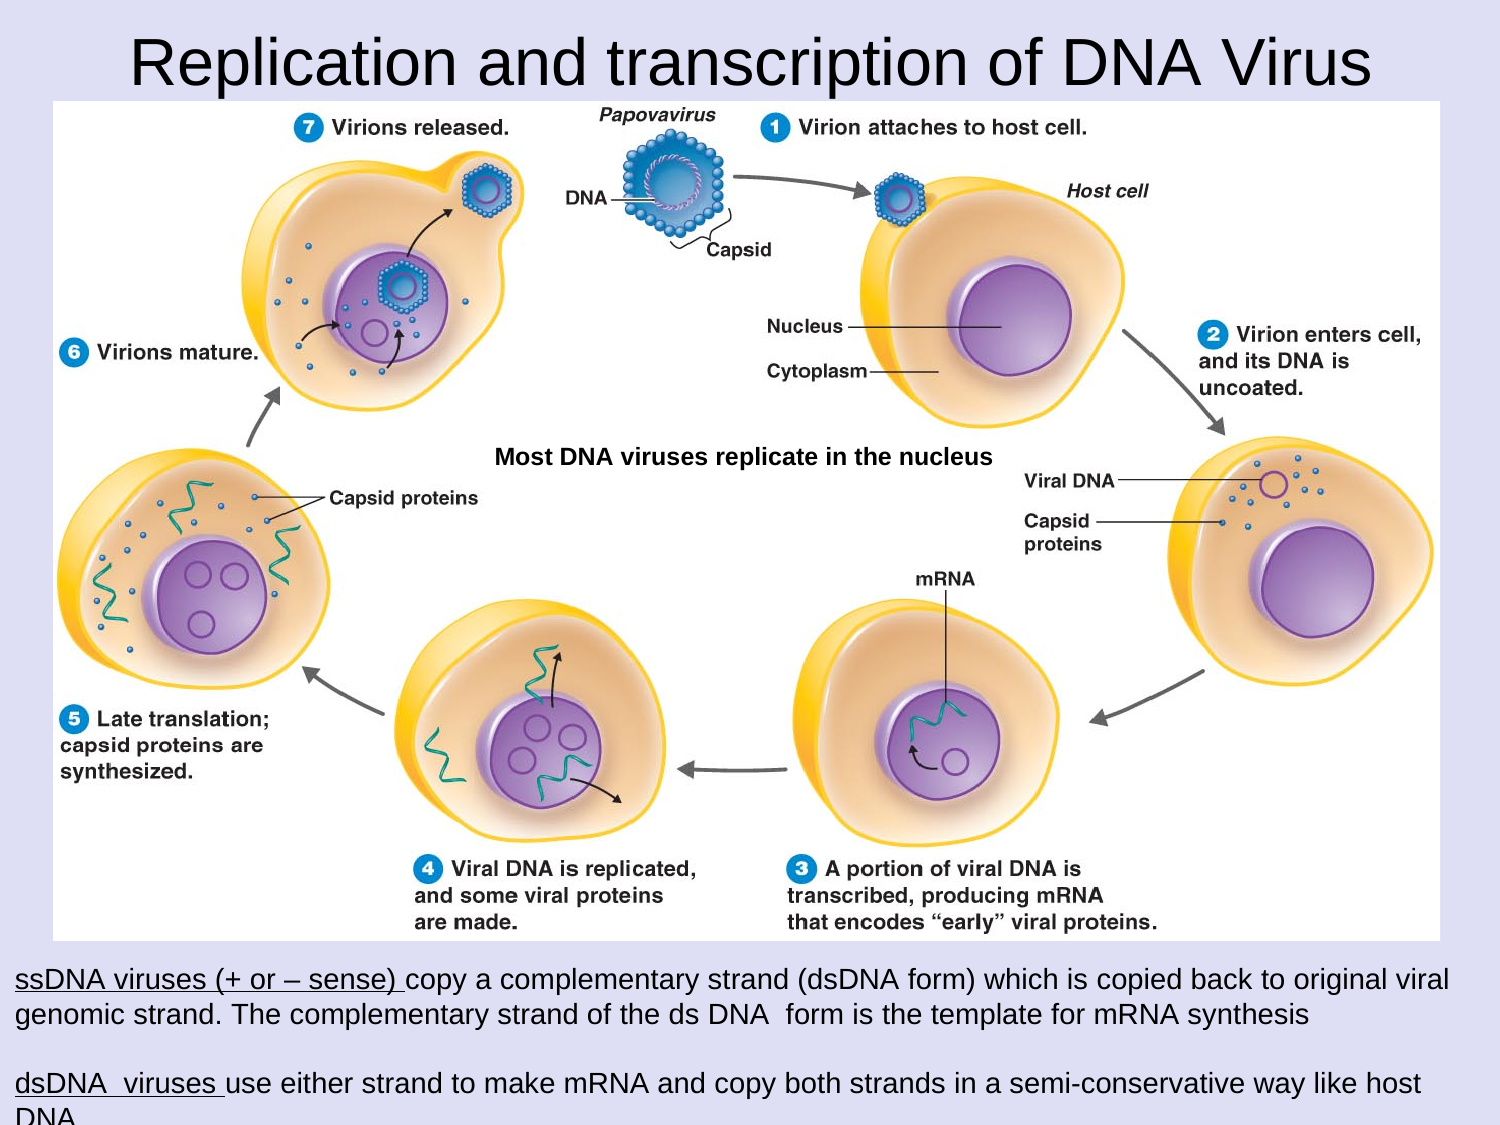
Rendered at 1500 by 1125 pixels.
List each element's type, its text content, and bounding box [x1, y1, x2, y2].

text_box ssDNA viruses (+ or – sense) copy a complementary strand (dsDNA form) which is copied back to original viral genomic strand. The complementary strand of the ds DNA form is the template for mRNA synthesis dsDNA viruses use either strand to make mRNA and copy both strands in a semi-conservative way like host DNA [0, 952, 1500, 1125]
picture [53, 101, 1441, 941]
title Replication and transcription of DNA Virus [76, 18, 1427, 101]
text_box Most DNA viruses replicate in the nucleus [479, 432, 1010, 478]
